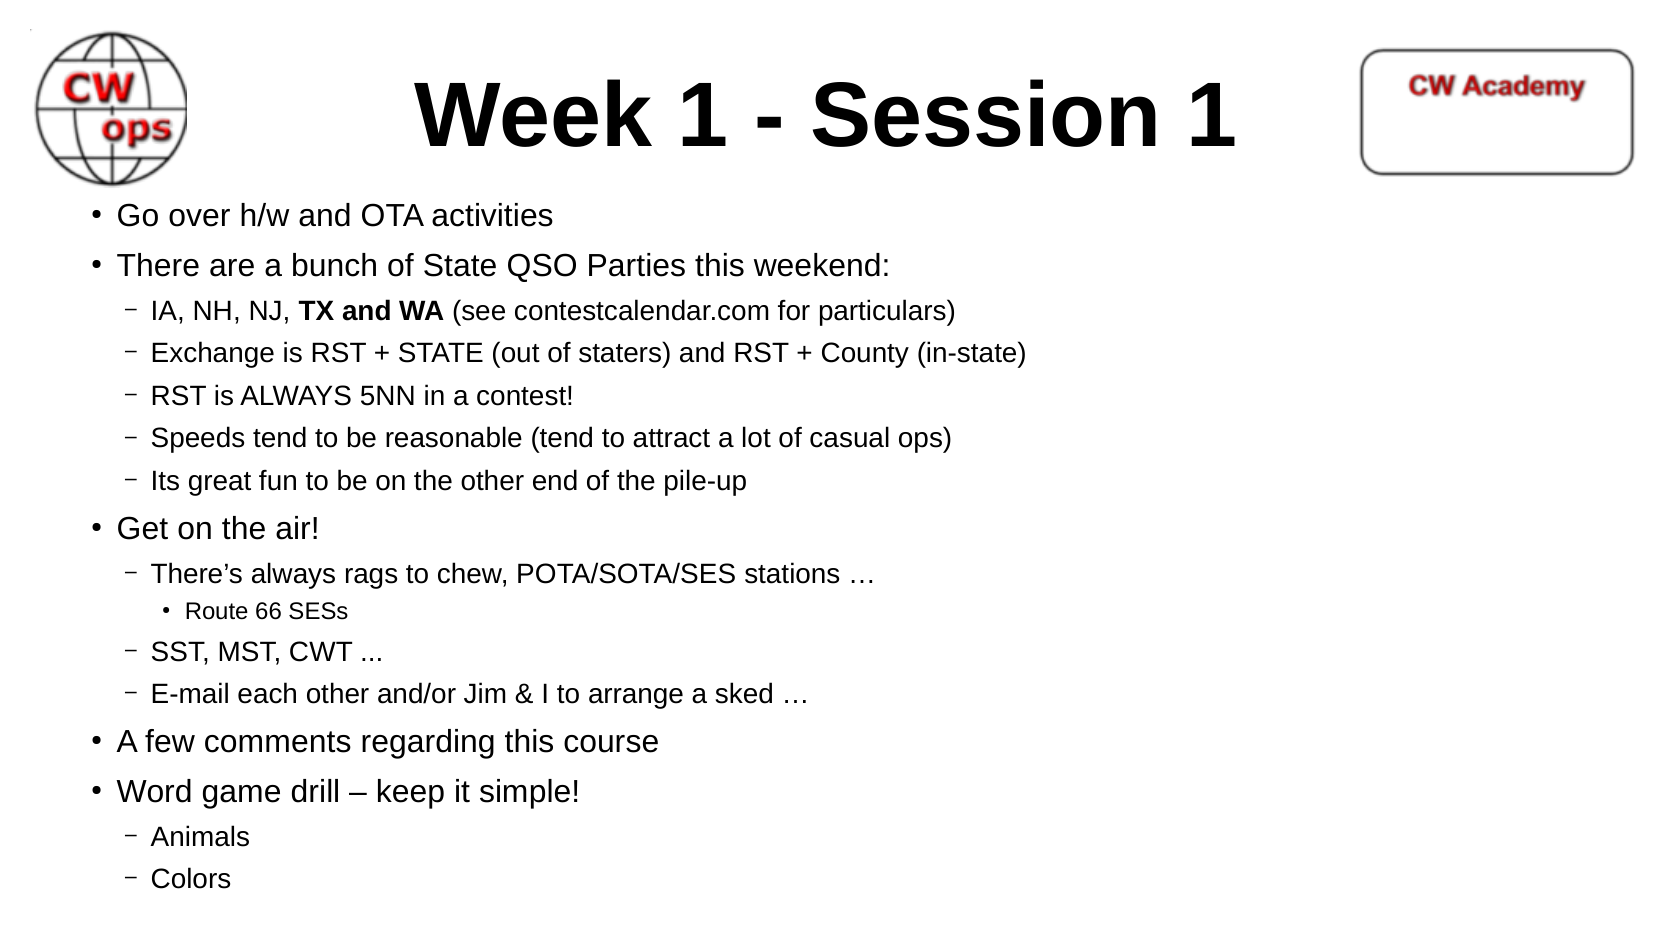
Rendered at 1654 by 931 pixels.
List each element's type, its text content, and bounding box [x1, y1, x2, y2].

picture [30, 29, 187, 194]
picture [1571, 37, 1640, 186]
list Go over h/w and OTA activities There are a bunch of State QSO Parties this weekend: IA, NH, NJ, TX and WA (see contestcalendar.com for particulars) Exchange is RST + STATE (out of staters) and RST + County (in-state) RST is ALWAYS 5NN in a contest! Speeds tend to be reasonable (tend to attract a lot of casual ops) Its great fun to be on the other end of the pile-up Get on the air! There’s always rags to chew, POTA/SOTA/SES stations … Route 66 SESs SST, MST, CWT ... E-mail each other and/or Jim & I to arrange a sked … A few comments regarding this course Word game drill – keep it simple! Animals Colors [82, 197, 1636, 901]
title Week 1 - Session 1 [82, 37, 1571, 193]
